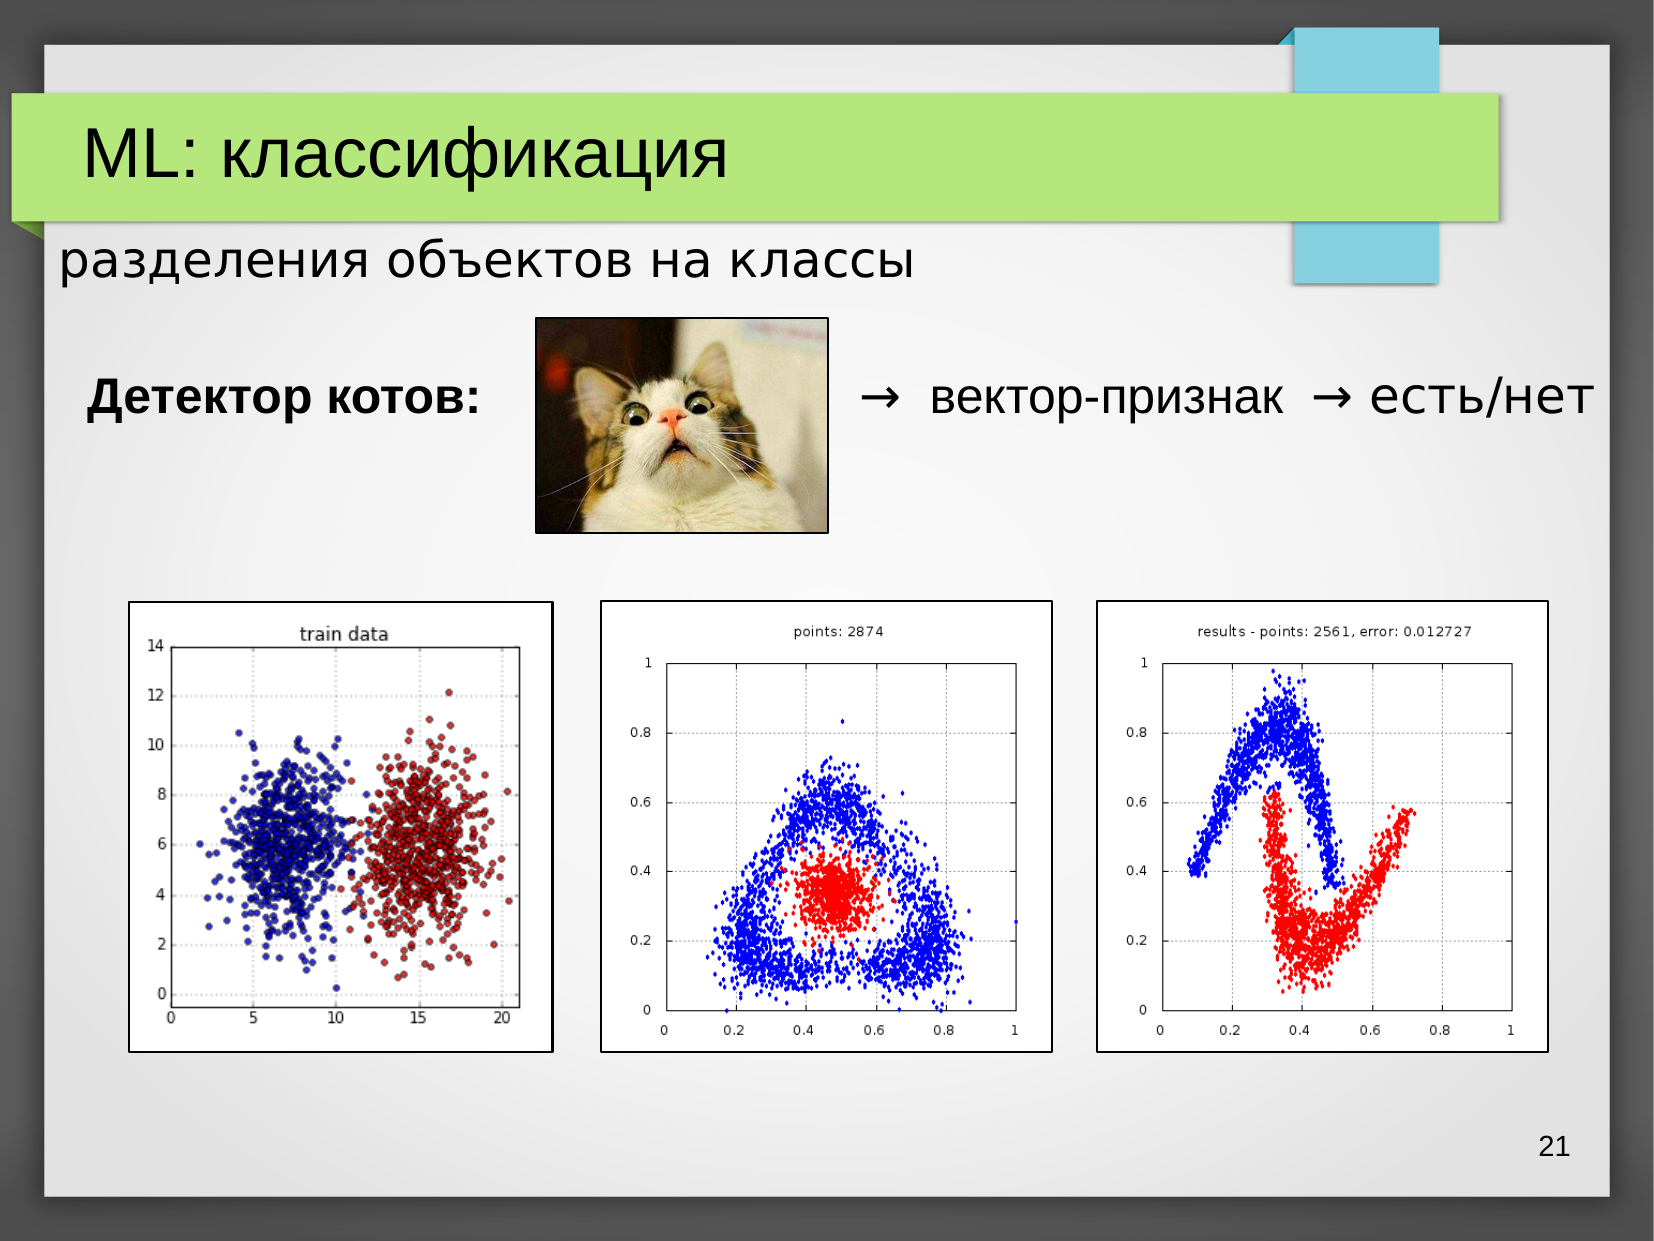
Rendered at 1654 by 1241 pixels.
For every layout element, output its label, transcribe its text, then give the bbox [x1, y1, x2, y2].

text_box Детектор котов: → вектор-признак → есть/нет [59, 342, 1607, 449]
text_box разделения объектов на классы [59, 230, 945, 290]
title ML: классификация [82, 49, 1571, 257]
picture [0, 0, 1654, 1241]
